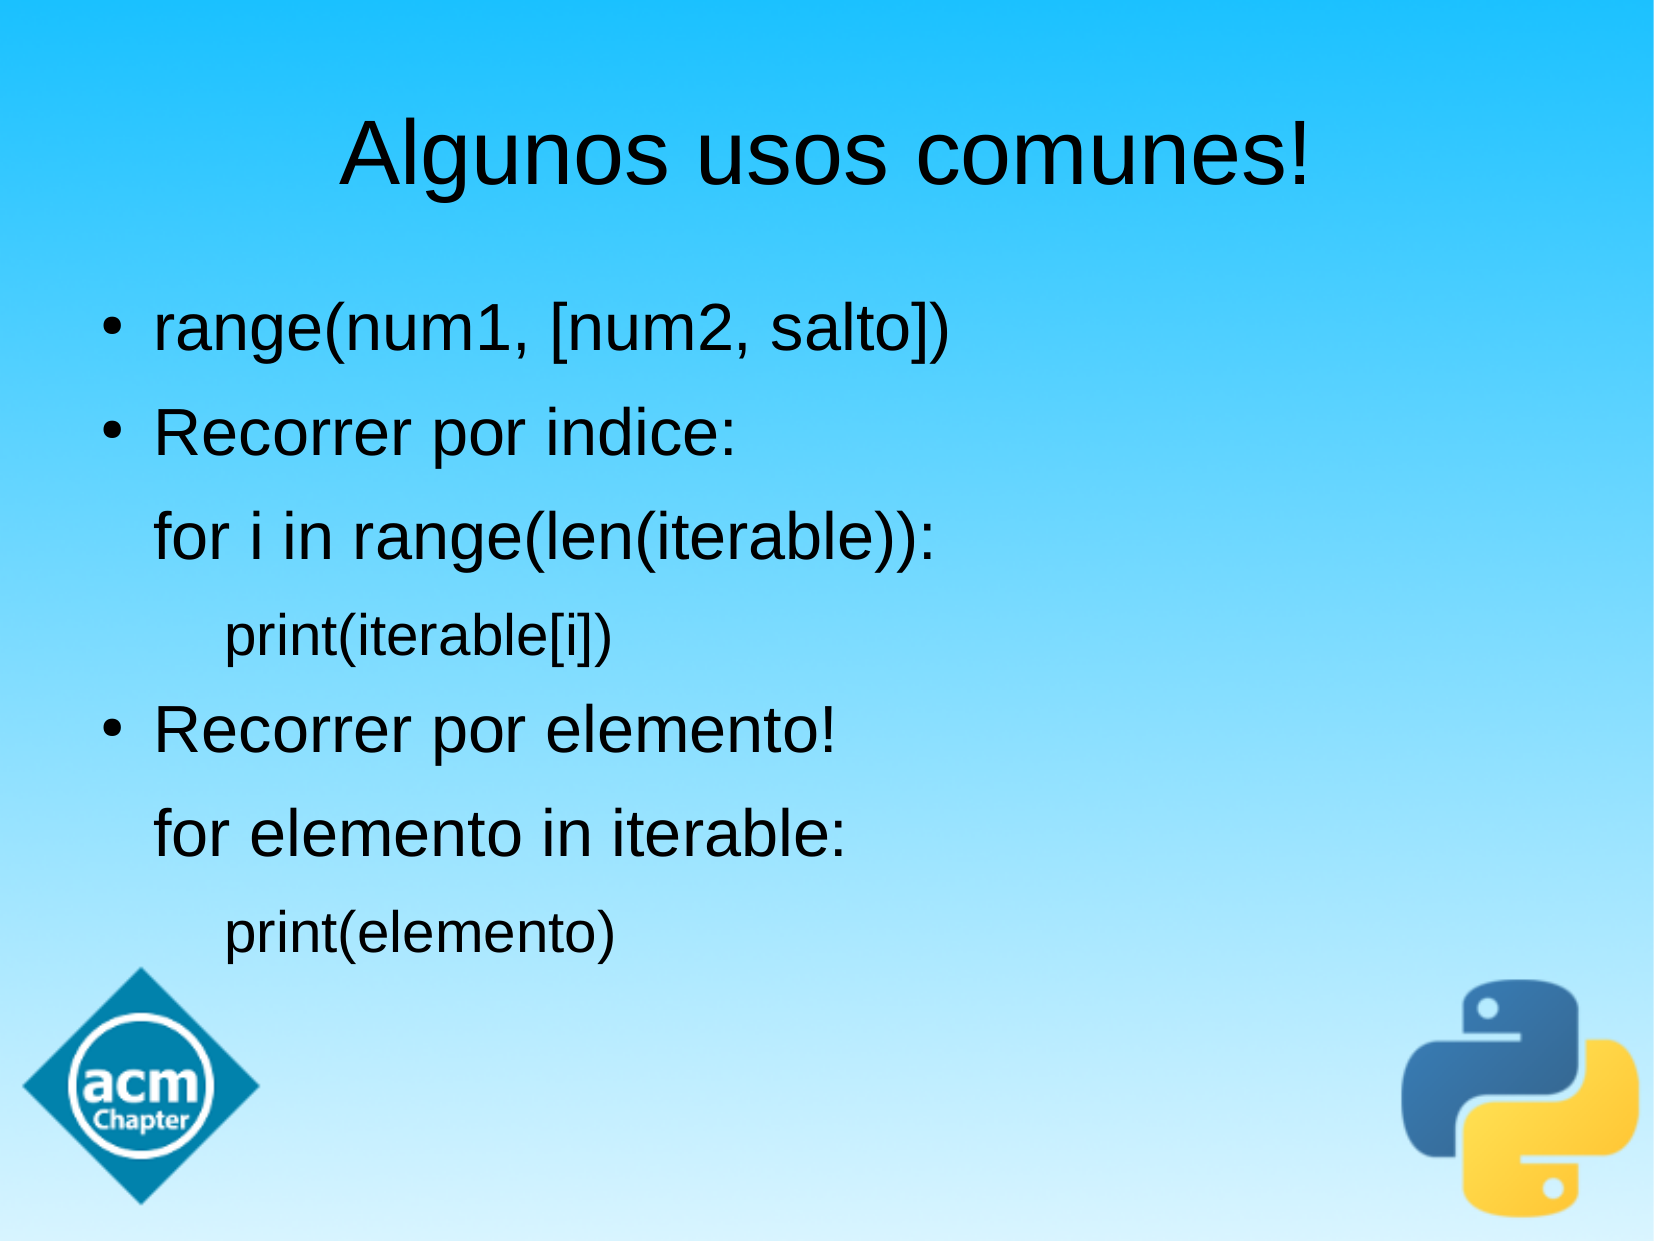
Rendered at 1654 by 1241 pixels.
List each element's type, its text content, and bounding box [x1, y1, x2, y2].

title Algunos usos comunes! [82, 49, 1571, 257]
picture [0, 0, 1654, 1241]
list range(num1, [num2, salto]) Recorrer por indice: for i in range(len(iterable)): print(iterable[i]) Recorrer por elemento! for elemento in iterable: print(elemento) [82, 290, 1571, 1010]
